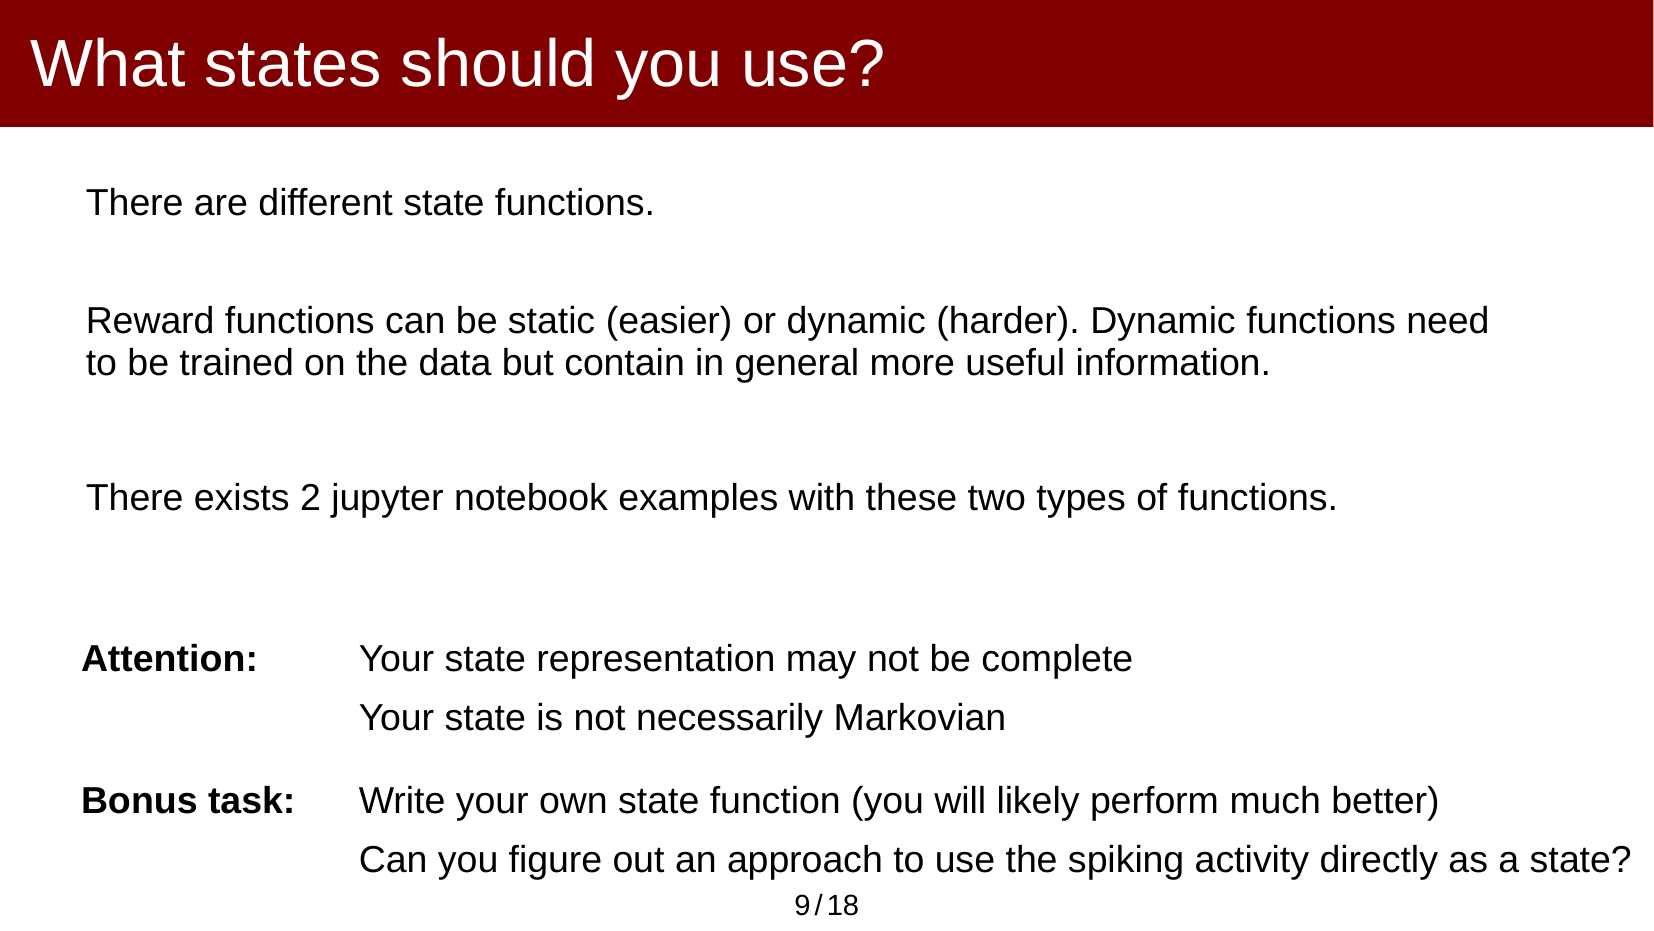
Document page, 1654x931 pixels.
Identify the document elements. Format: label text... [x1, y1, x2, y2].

text_box Bonus task: [66, 771, 311, 829]
text_box What states should you use? [15, 19, 1631, 109]
text_box Your state representation may not be complete [343, 629, 1150, 687]
text_box There are different state functions. [71, 174, 672, 231]
text_box Reward functions can be static (easier) or dynamic (harder). Dynamic functions need to be trained on the data but contain in general more useful information. [71, 292, 1521, 392]
text_box Write your own state function (you will likely perform much better) [344, 771, 1457, 829]
text_box Can you figure out an approach to use the spiking activity directly as a state? [344, 830, 1650, 888]
text_box Attention: [66, 629, 274, 687]
text_box [0, 0, 1654, 127]
text_box Your state is not necessarily Markovian [344, 688, 1023, 746]
text_box There exists 2 jupyter notebook examples with these two types of functions. [71, 469, 1521, 527]
